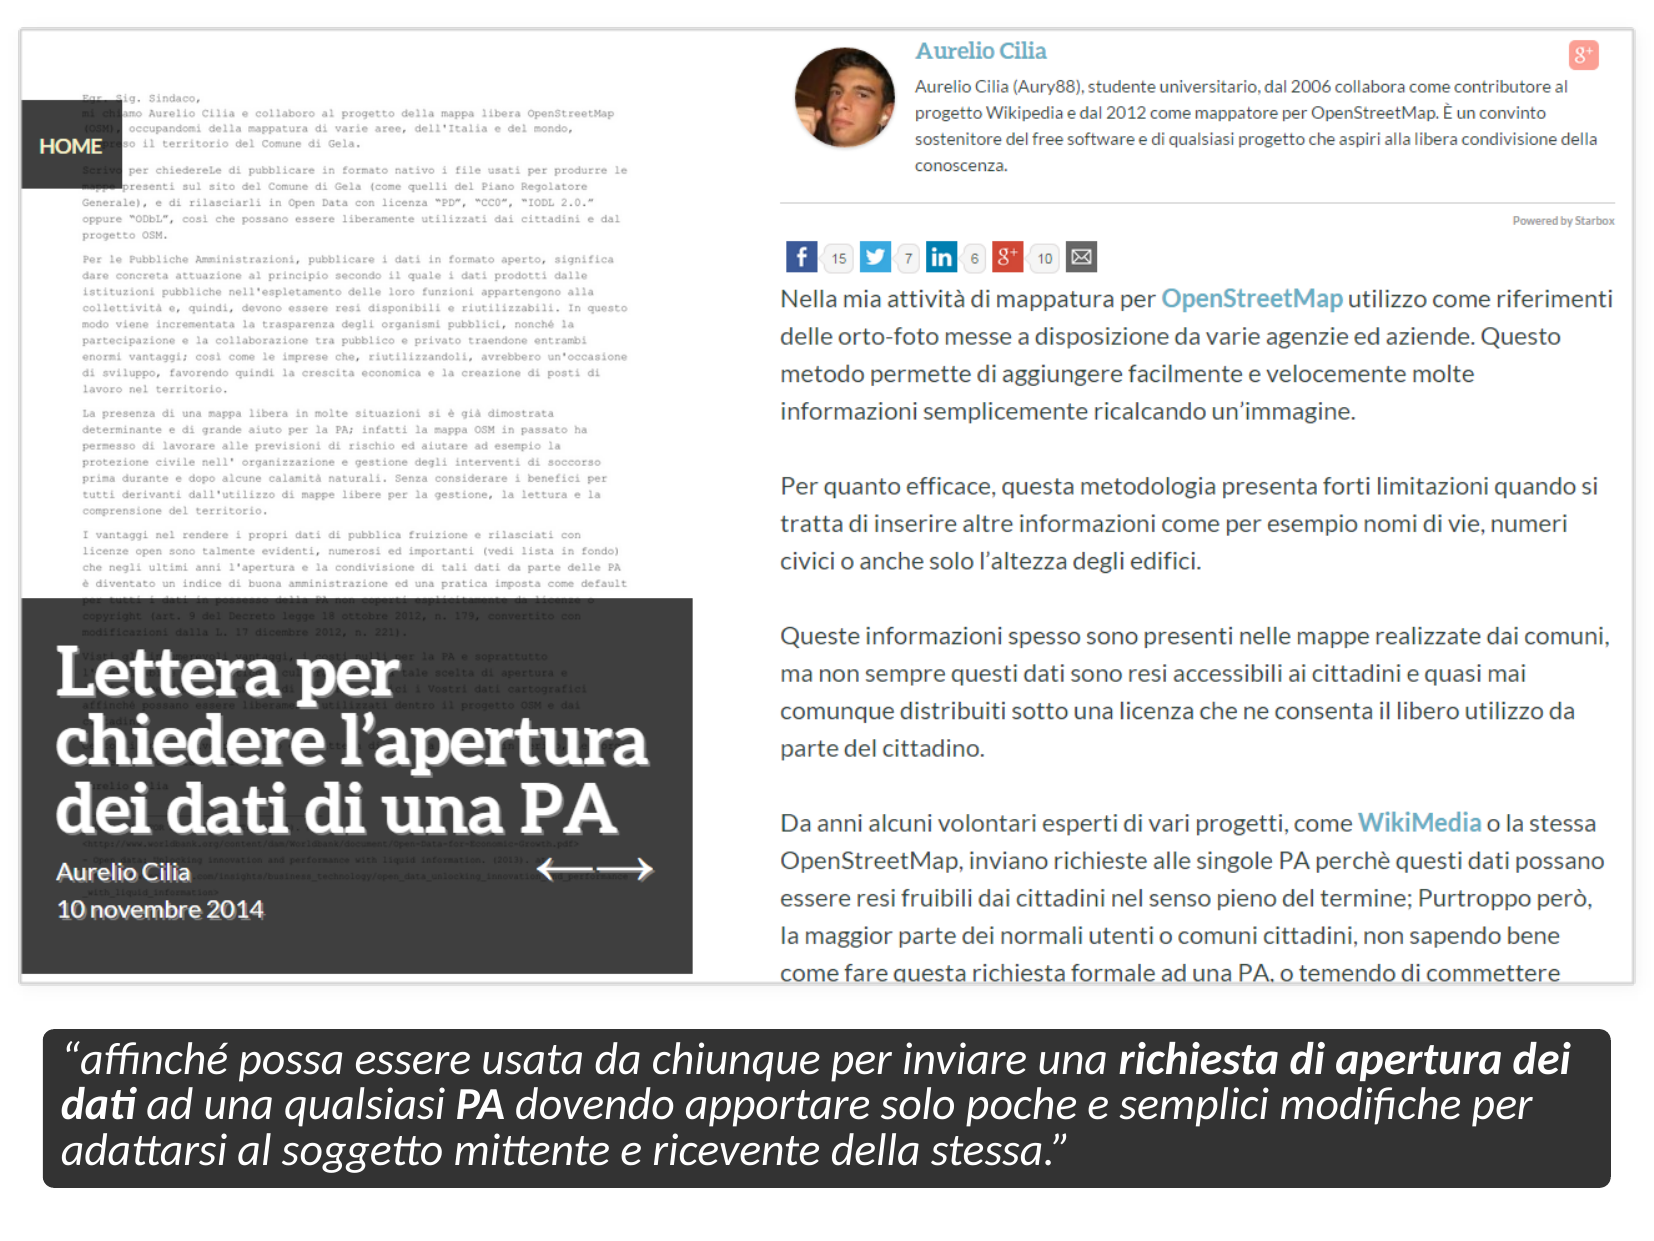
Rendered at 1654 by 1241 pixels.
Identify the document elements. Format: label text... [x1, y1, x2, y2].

text_box “affinché possa essere usata da chiunque per inviare una richiesta di apertura dei dati ad una qualsiasi PA dovendo apportare solo poche e semplici modifiche per adattarsi al soggetto mittente e ricevente della stessa.” [42, 1029, 1611, 1188]
picture [0, 9, 1654, 1004]
